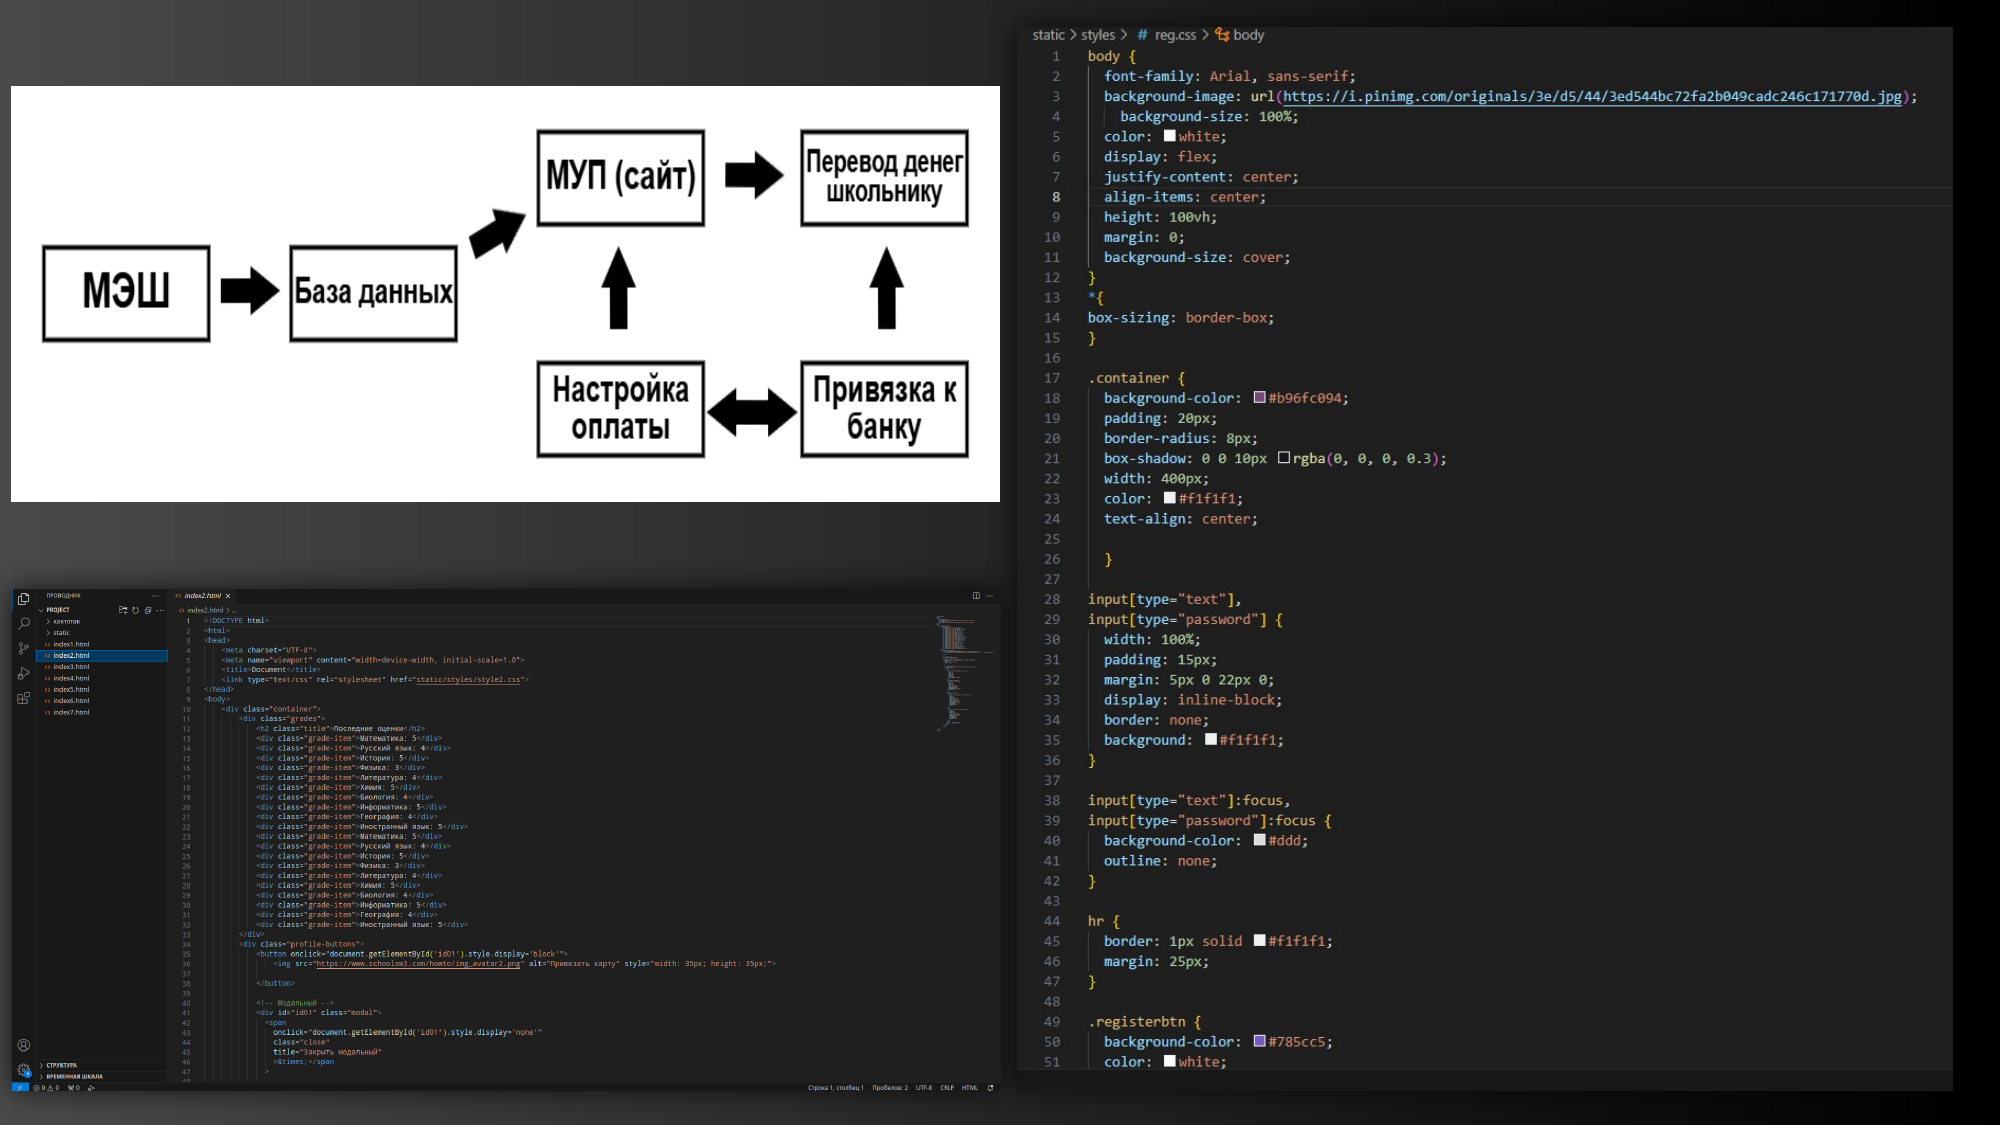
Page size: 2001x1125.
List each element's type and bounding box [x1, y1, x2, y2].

picture [11, 589, 1001, 1091]
picture [1017, 27, 1953, 1091]
picture [11, 86, 1000, 502]
